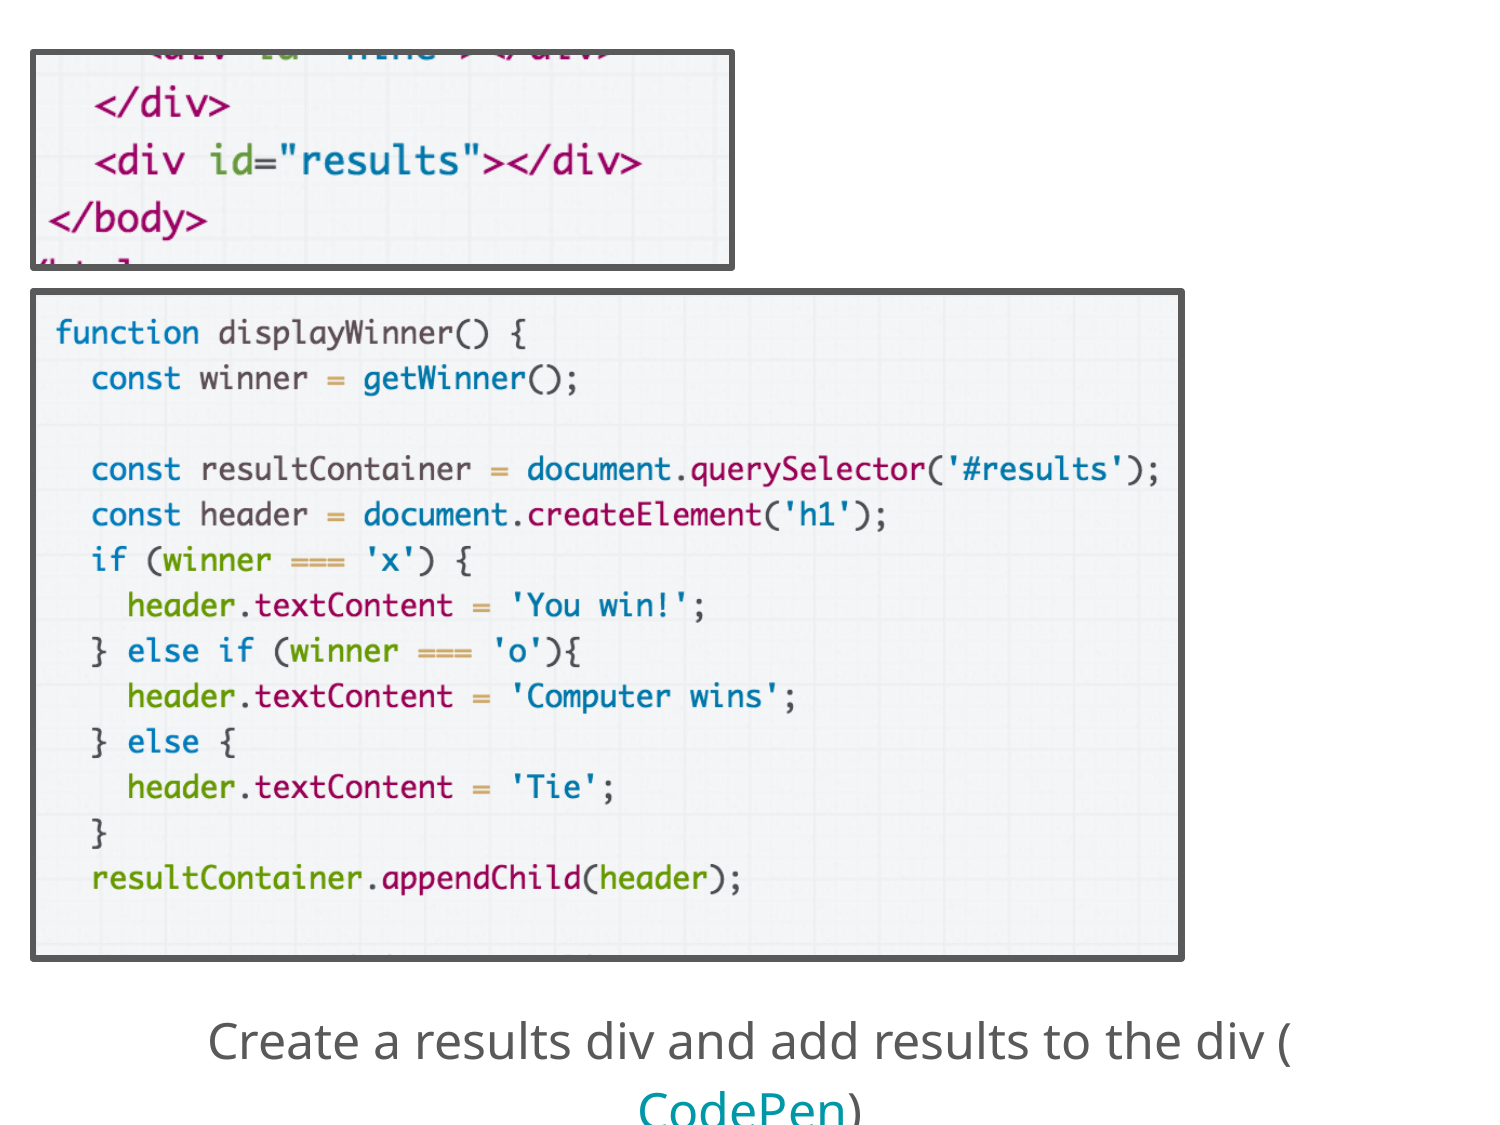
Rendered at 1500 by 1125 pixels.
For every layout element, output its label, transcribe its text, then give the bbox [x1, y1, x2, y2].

picture [35, 294, 1179, 956]
list Create a results div and add results to the div (CodePen) [94, 985, 1406, 1118]
picture [35, 54, 730, 265]
